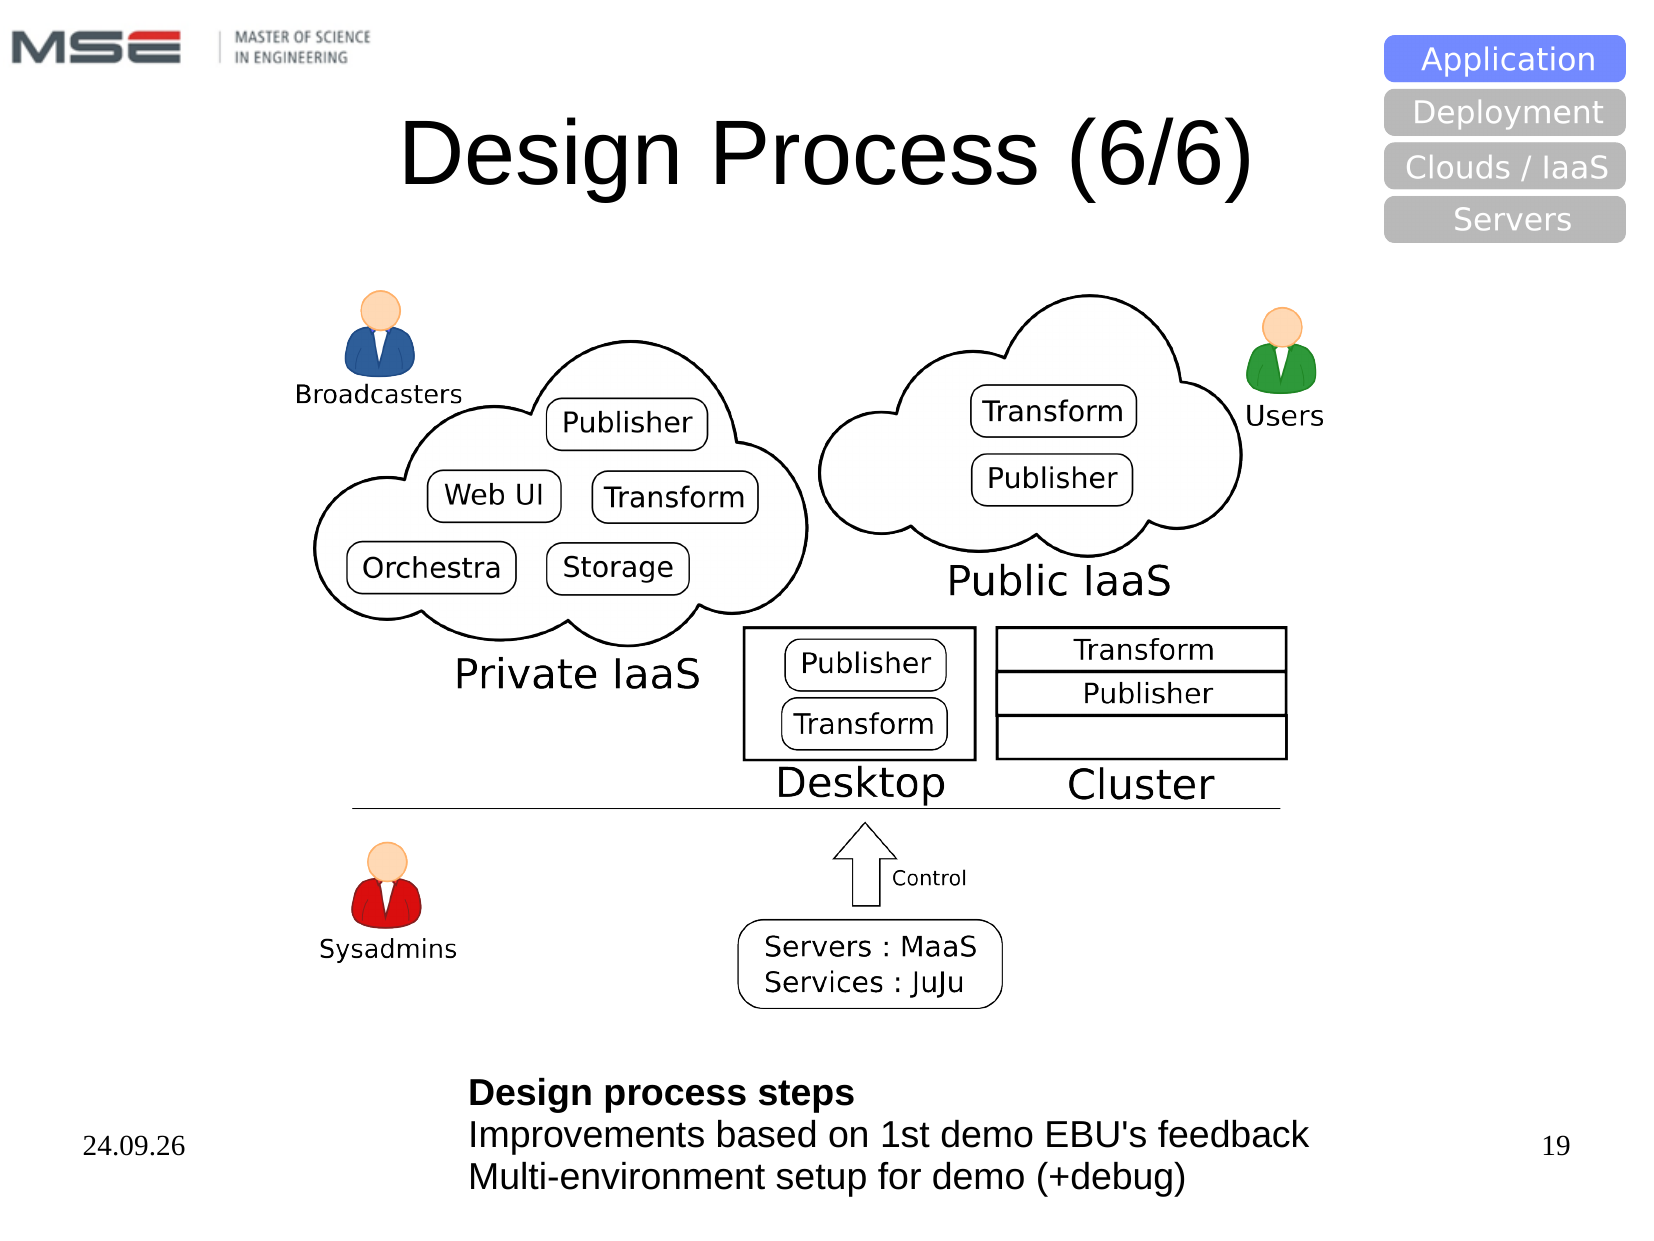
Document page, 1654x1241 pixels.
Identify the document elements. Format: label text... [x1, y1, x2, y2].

picture [297, 290, 1323, 1010]
title Design Process (6/6) [82, 49, 1571, 257]
picture [1384, 35, 1626, 243]
text_box Design process steps Improvements based on 1st demo EBU's feedback Multi-environment setup for demo (+debug) [453, 1063, 1325, 1205]
picture [3, 0, 402, 107]
